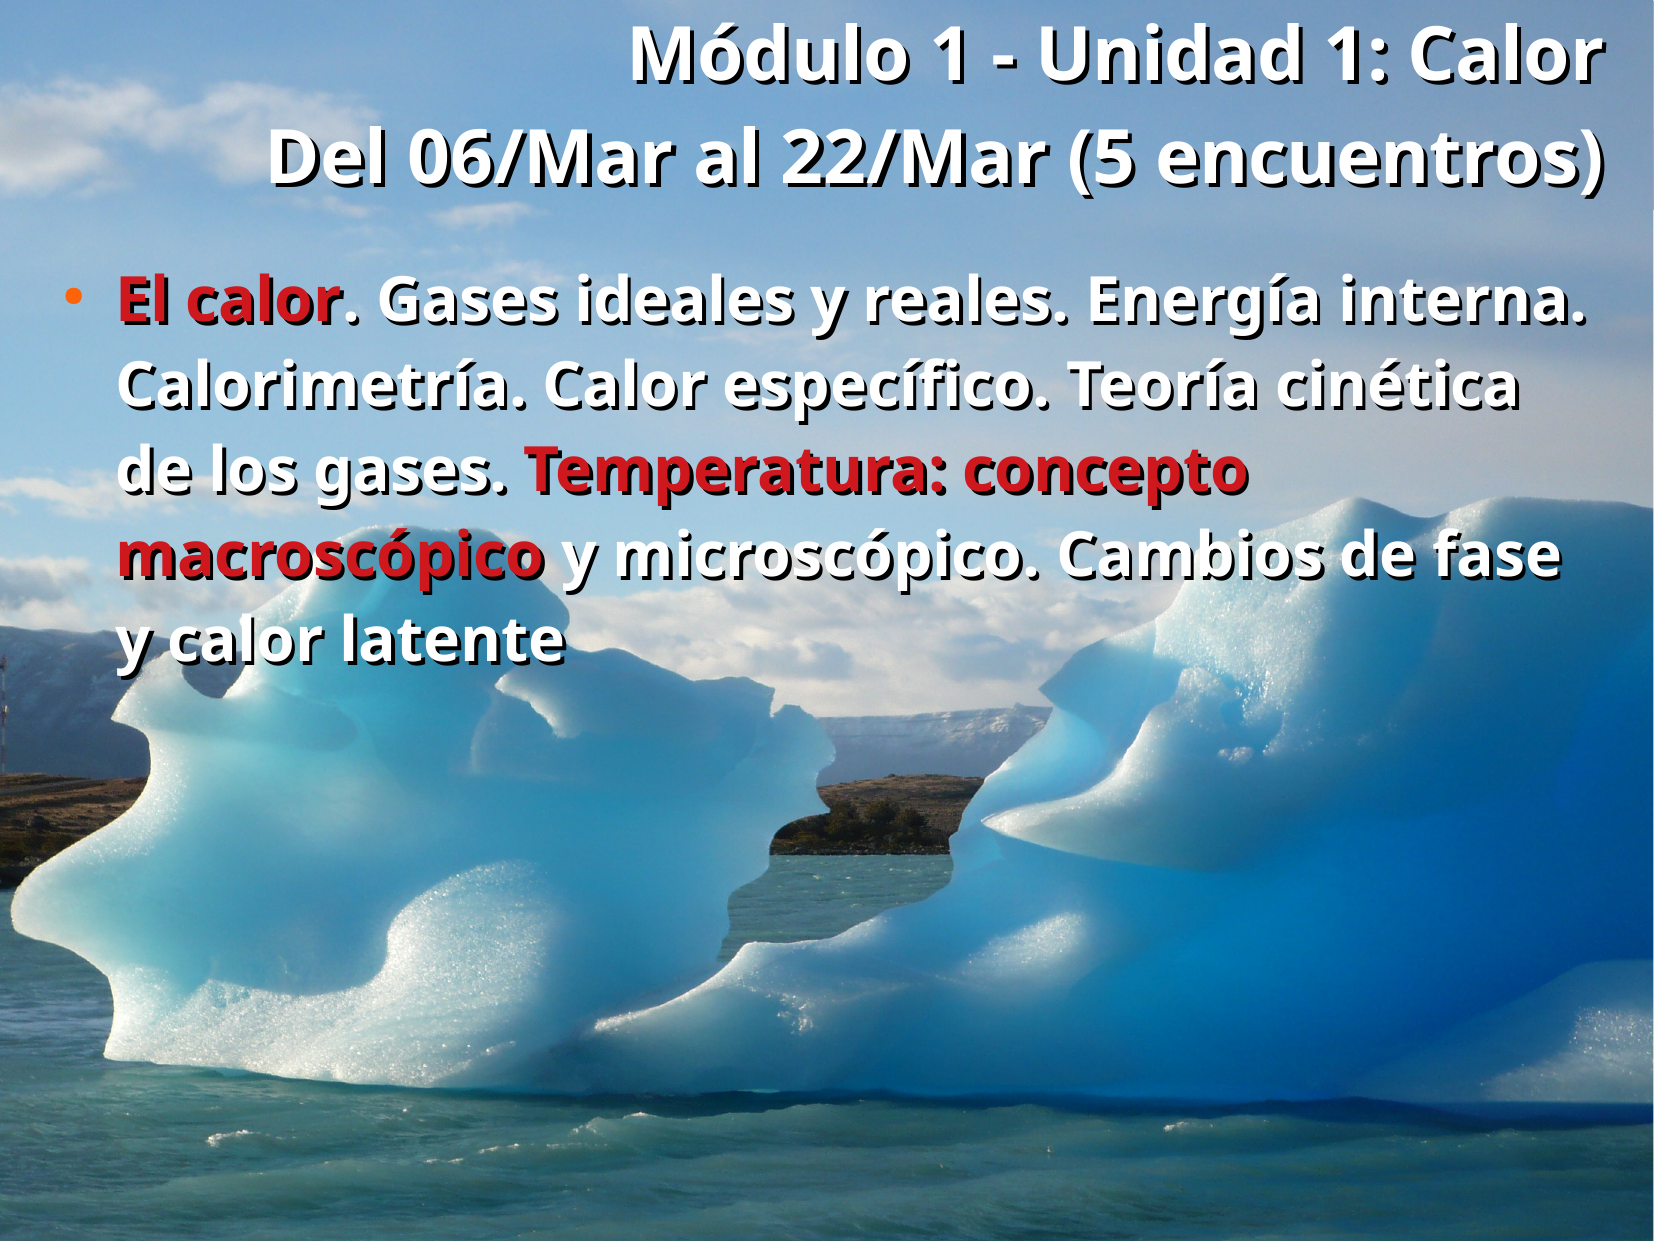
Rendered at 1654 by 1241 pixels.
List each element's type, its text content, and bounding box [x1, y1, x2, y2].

list El calor. Gases ideales y reales. Energía interna. Calorimetría. Calor específico. Teoría cinética de los gases. Temperatura: concepto macroscópico y microscópico. Cambios de fase y calor latente [45, 255, 1606, 1156]
title Módulo 1 - Unidad 1: Calor Del 06/Mar al 22/Mar (5 encuentros) [45, 11, 1606, 195]
picture [0, 0, 1654, 1241]
